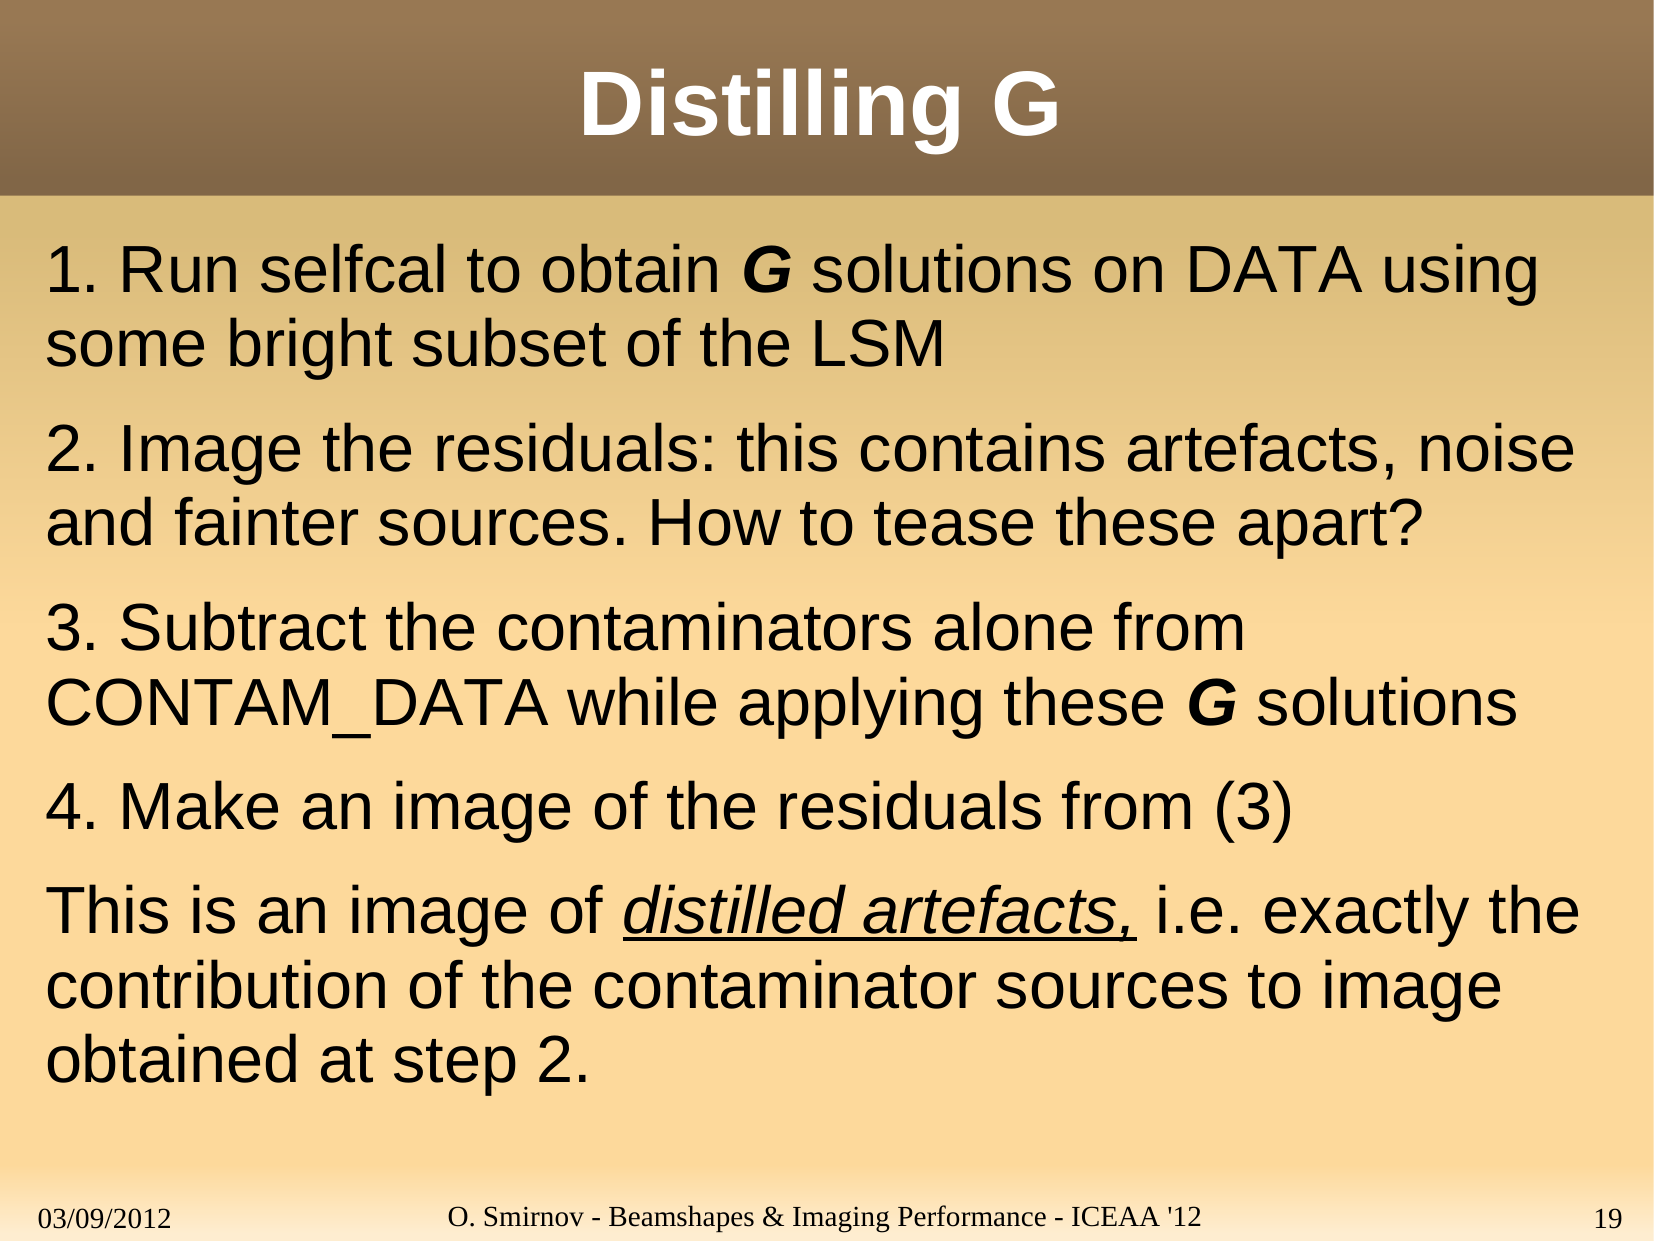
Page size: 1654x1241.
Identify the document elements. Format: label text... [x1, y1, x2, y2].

picture [0, 0, 1654, 1241]
list 1. Run selfcal to obtain G solutions on DATA using some bright subset of the LSM 2. Image the residuals: this contains artefacts, noise and fainter sources. How to tease these apart? 3. Subtract the contaminators alone from CONTAM_DATA while applying these G solutions 4. Make an image of the residuals from (3) This is an image of distilled artefacts, i.e. exactly the contribution of the contaminator sources to image obtained at step 2. [45, 231, 1621, 1141]
title Distilling G [76, 0, 1565, 208]
